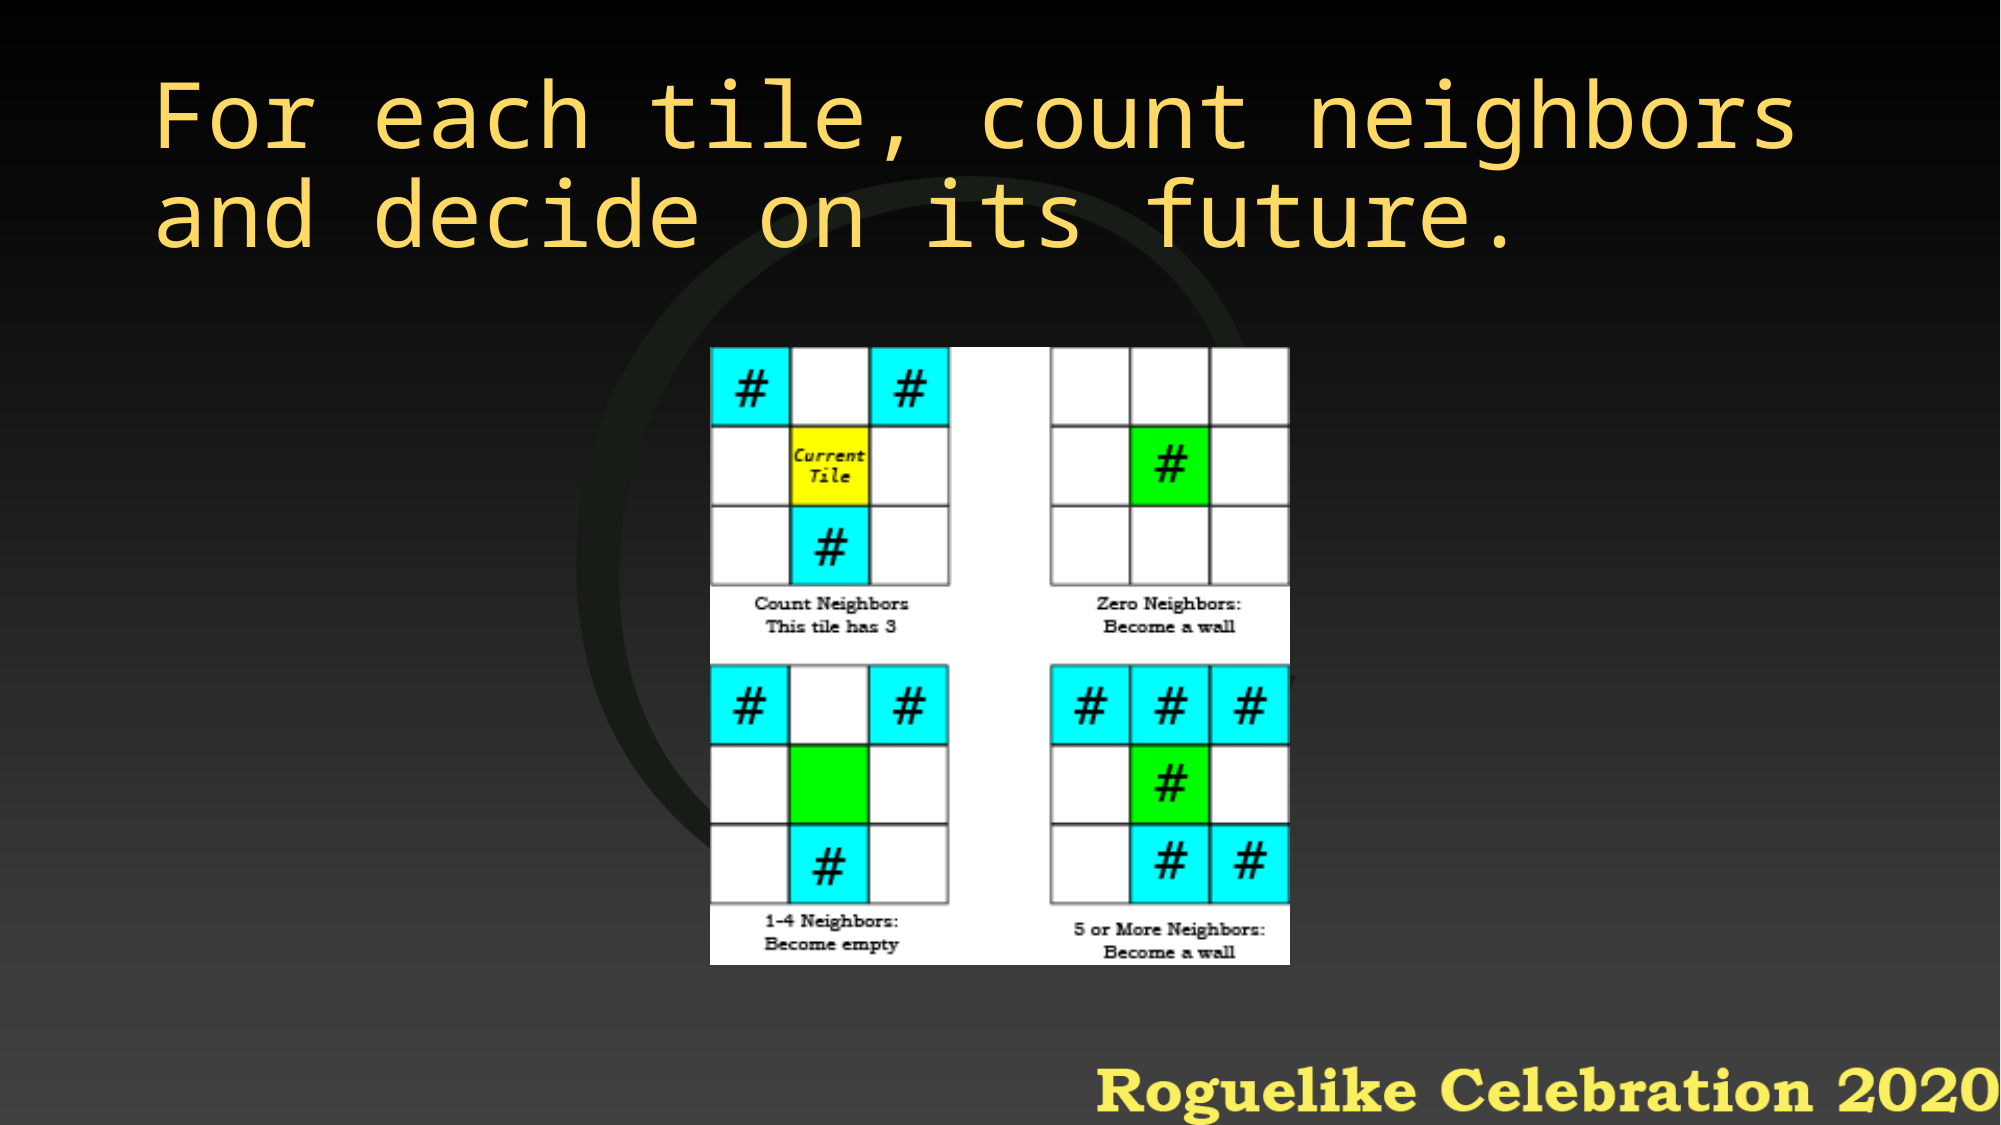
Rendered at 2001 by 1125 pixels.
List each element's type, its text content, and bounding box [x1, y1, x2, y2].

title For each tile, count neighbors and decide on its future. [137, 59, 1863, 278]
picture [0, 0, 2001, 1125]
